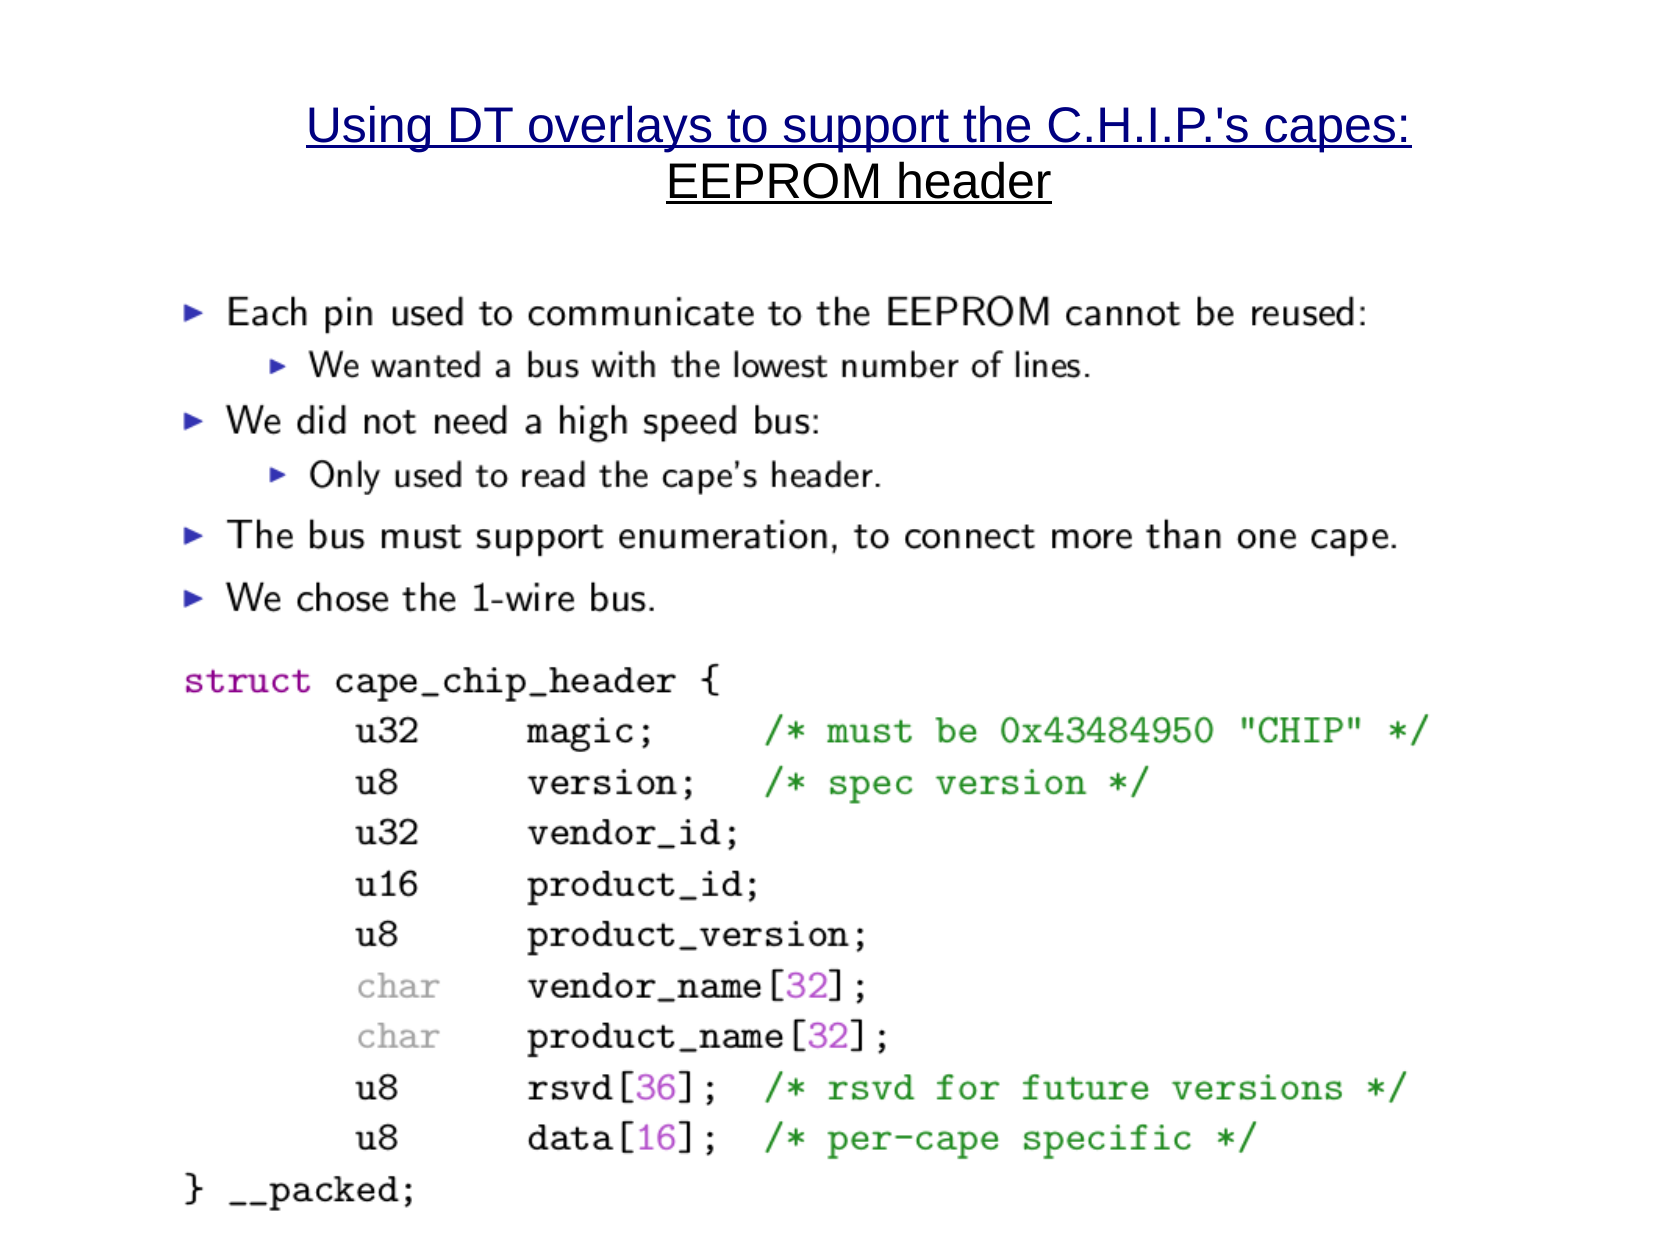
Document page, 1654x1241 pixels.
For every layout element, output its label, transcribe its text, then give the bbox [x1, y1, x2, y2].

picture [165, 307, 1440, 641]
title Using DT overlays to support the C.H.I.P.'s capes: EEPROM header [82, 0, 1636, 307]
picture [165, 644, 1464, 1225]
